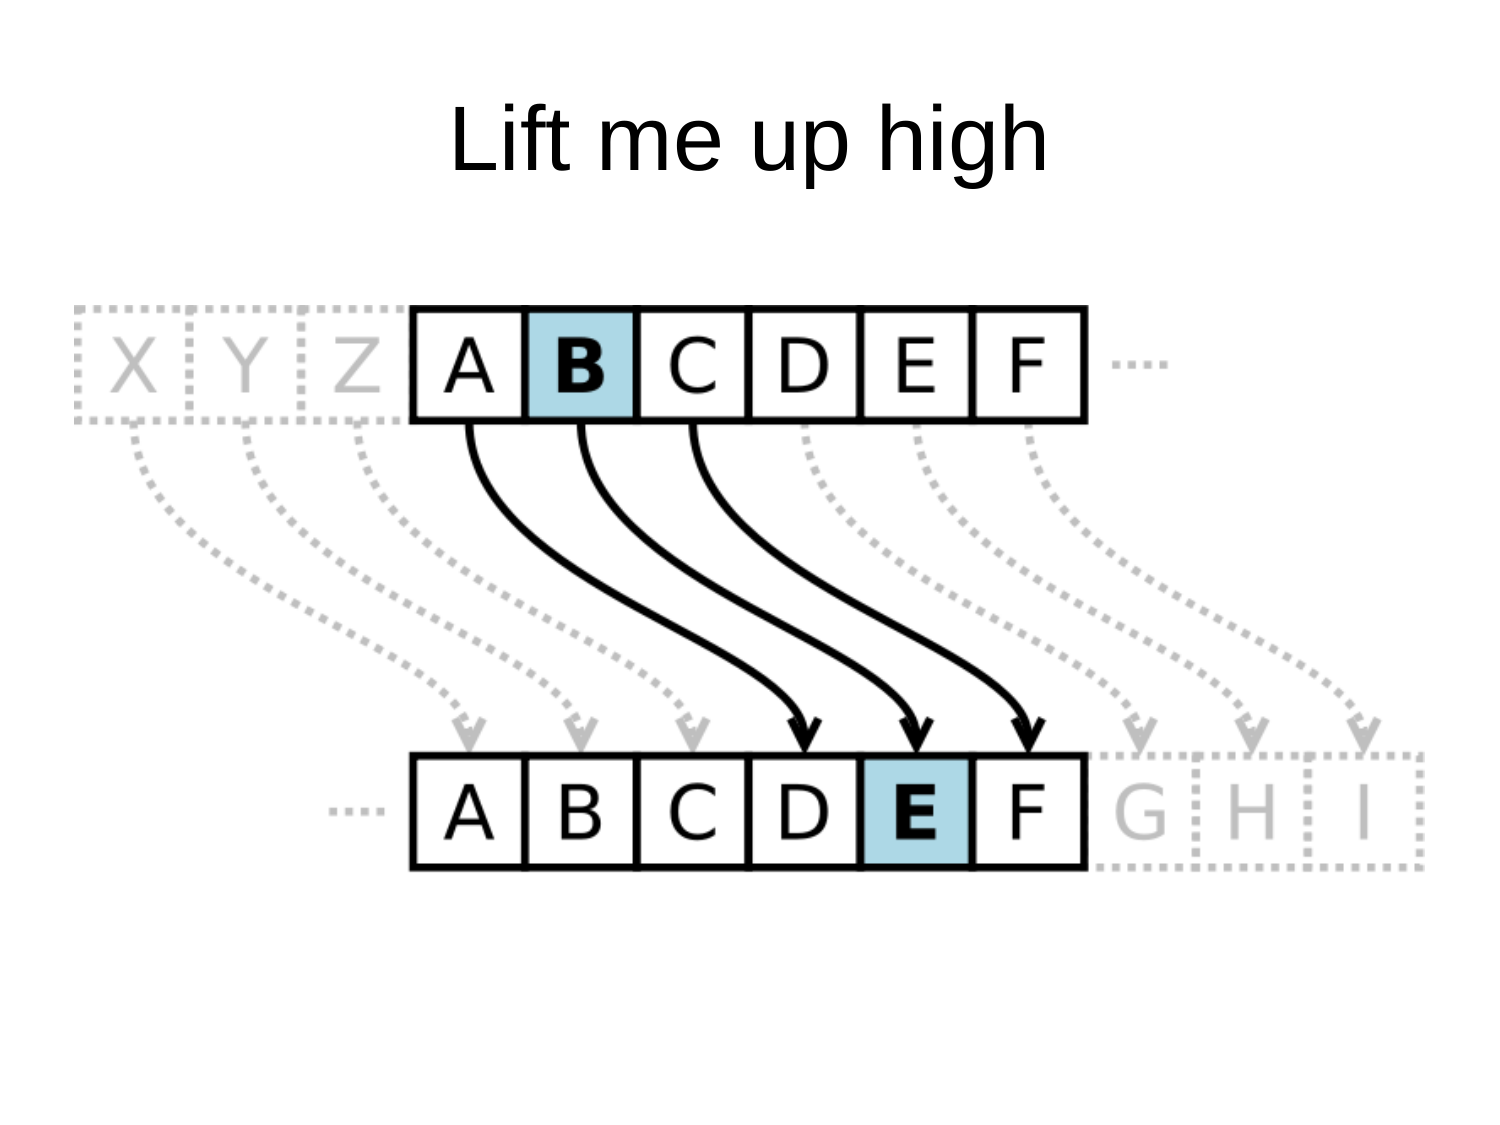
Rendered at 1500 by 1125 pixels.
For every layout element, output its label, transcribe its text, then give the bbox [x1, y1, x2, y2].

title Lift me up high [75, 44, 1425, 233]
picture [74, 305, 1425, 874]
